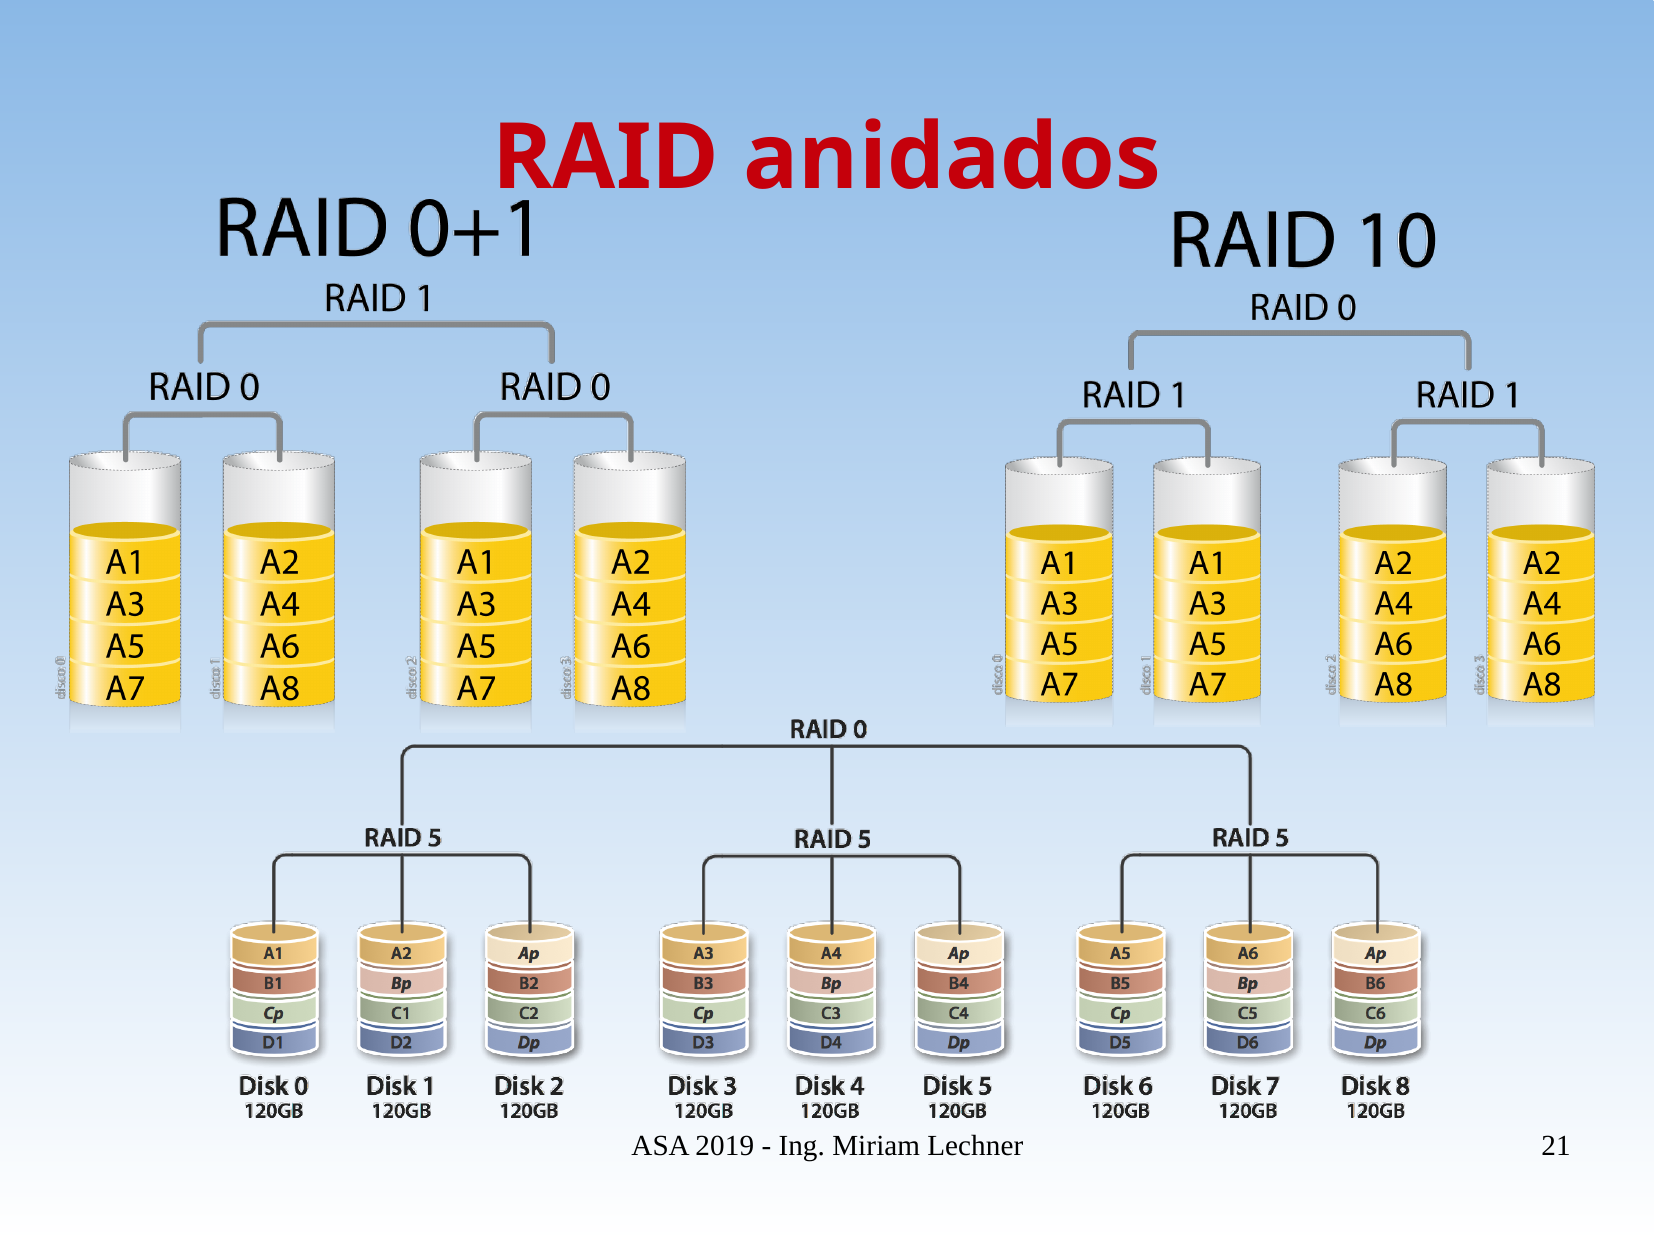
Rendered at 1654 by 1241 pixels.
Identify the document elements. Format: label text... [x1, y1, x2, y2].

picture [53, 184, 1595, 1128]
title RAID anidados [82, 49, 1571, 257]
